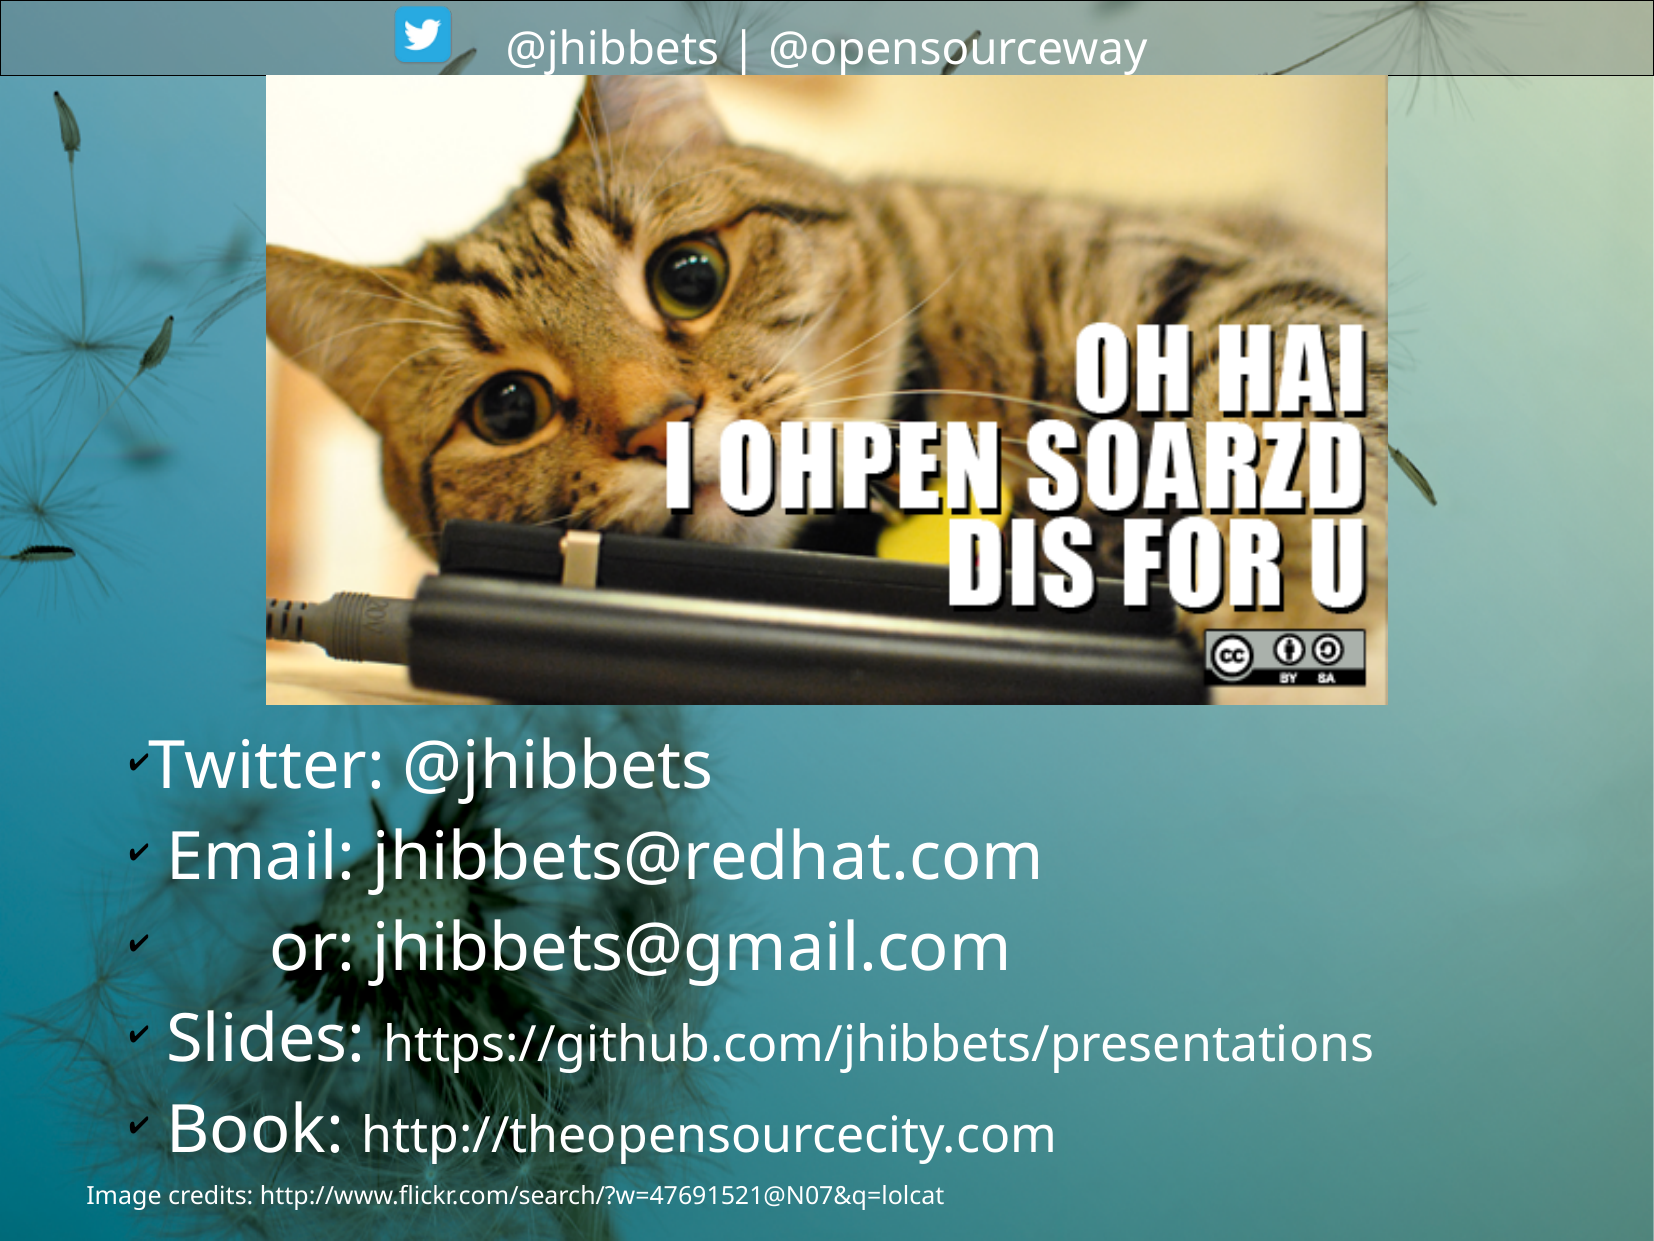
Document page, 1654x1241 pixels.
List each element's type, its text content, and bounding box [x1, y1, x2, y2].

picture [0, 75, 1654, 1241]
text_box Twitter: @jhibbets Email: jhibbets@redhat.com or: jhibbets@gmail.com Slides: https://github.com/jhibbets/presentations Book: http://theopensourcecity.com [129, 719, 1525, 1171]
picture [393, 5, 454, 66]
text_box Image credits: http://www.flickr.com/search/?w=47691521@N07&q=lolcat [71, 1170, 976, 1213]
